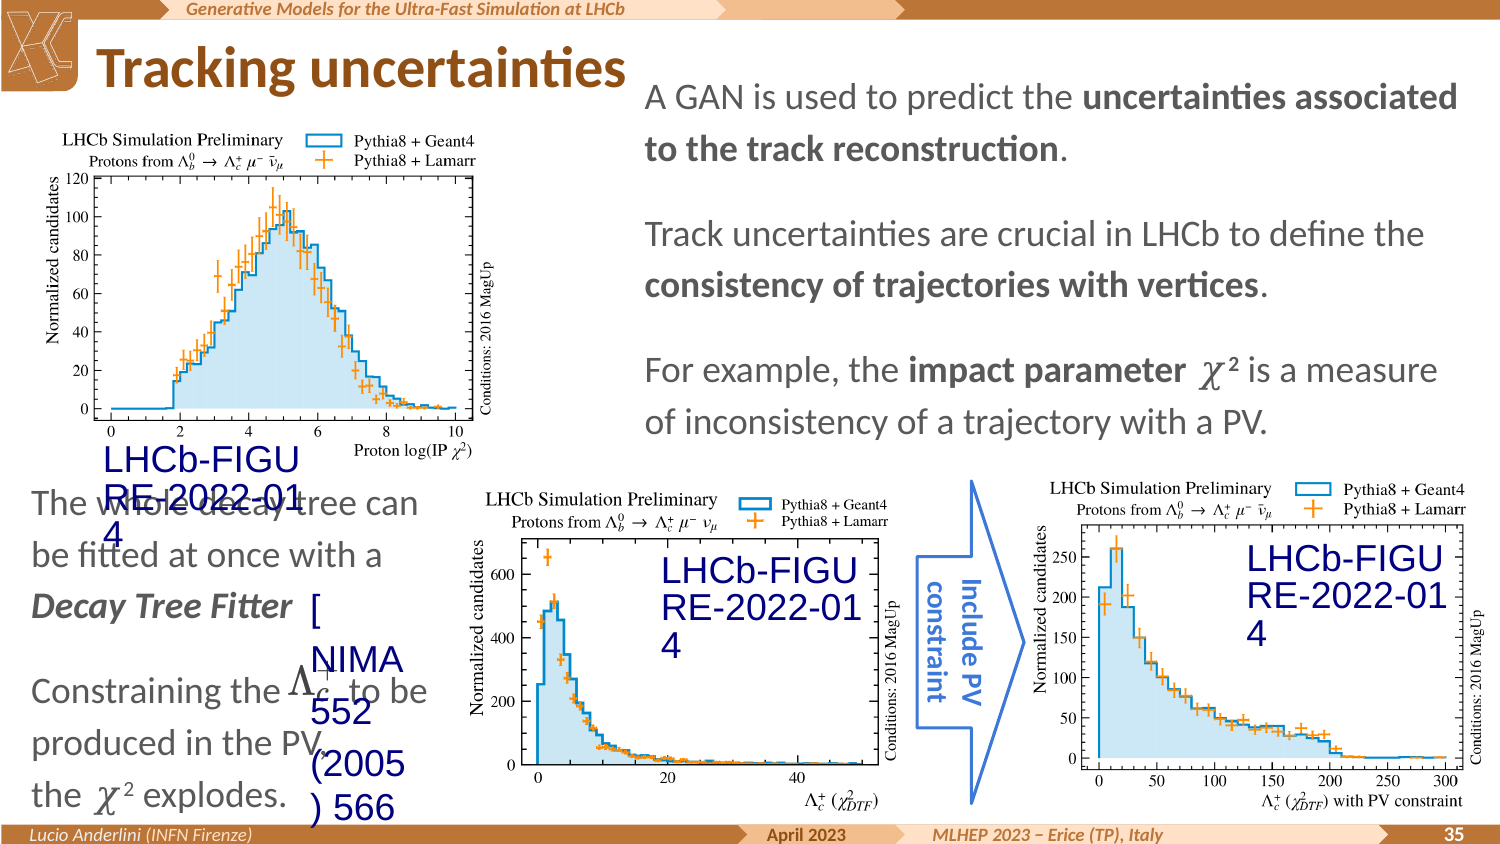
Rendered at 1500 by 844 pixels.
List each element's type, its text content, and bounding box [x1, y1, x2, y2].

slide_number <number> [1389, 801, 1480, 844]
picture [287, 657, 295, 705]
picture [462, 481, 910, 819]
text_box Include PV constraint [917, 481, 1025, 804]
picture [1027, 476, 1497, 814]
title Tracking uncertainties [81, 14, 1480, 109]
list A GAN is used to predict the uncertainties associated to the track reconstruction. Track uncertainties are crucial in LHCb to define the consistency of trajectories with vertices. For example, the impact parameter 𝜒2 is a measure of inconsistency of a trajectory with a PV. [629, 50, 1480, 447]
text_box LHCb-FIGURE-2022-014 [645, 530, 895, 606]
picture [35, 125, 500, 472]
text_box LHCb-FIGURE-2022-014 [87, 420, 337, 496]
text_box [NIMA 552 (2005) 566] [295, 562, 429, 844]
text_box LHCb-FIGURE-2022-014 [1231, 518, 1480, 594]
list The whole decay tree can be fitted at once with a Decay Tree Fitter Constraining the to be produced in the PV, the 𝜒2 explodes. [16, 456, 446, 819]
